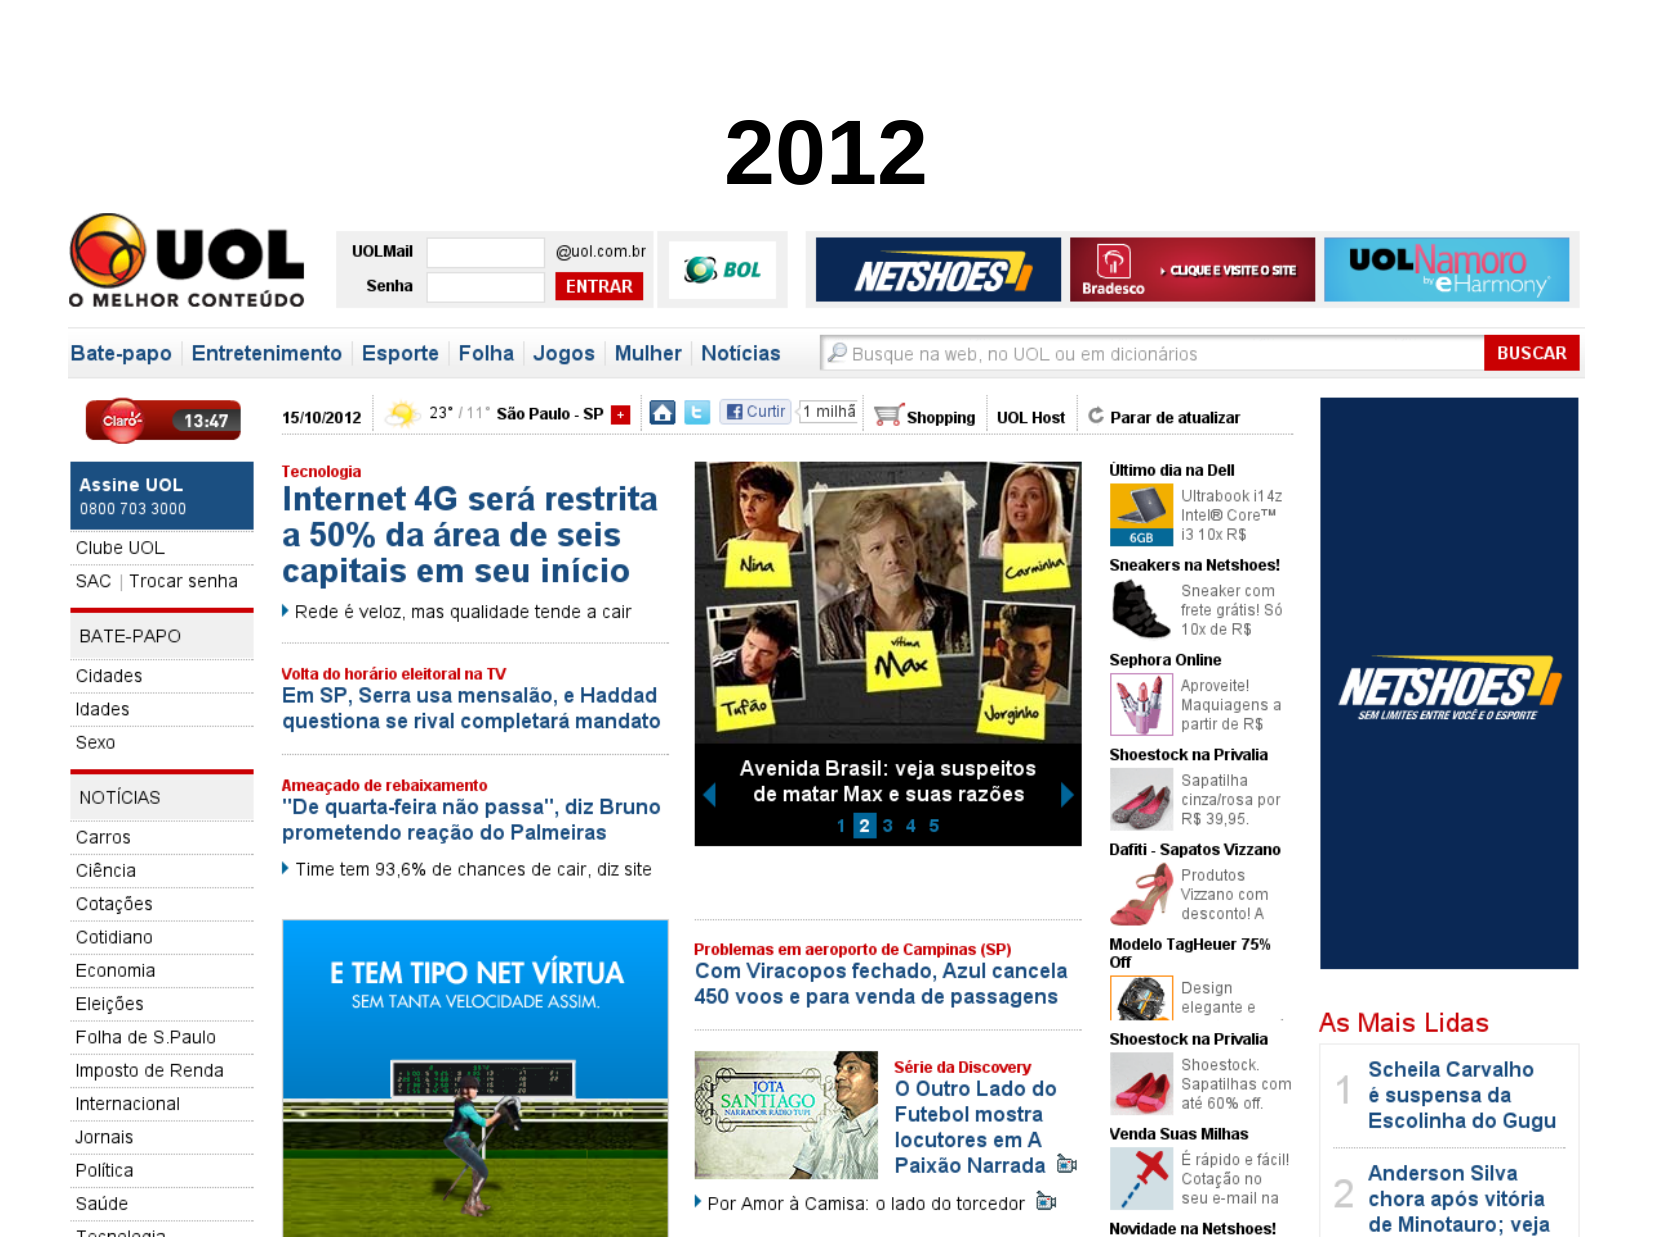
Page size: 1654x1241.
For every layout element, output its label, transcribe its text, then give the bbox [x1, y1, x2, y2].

picture [68, 212, 1585, 1237]
title 2012 [82, 49, 1571, 212]
